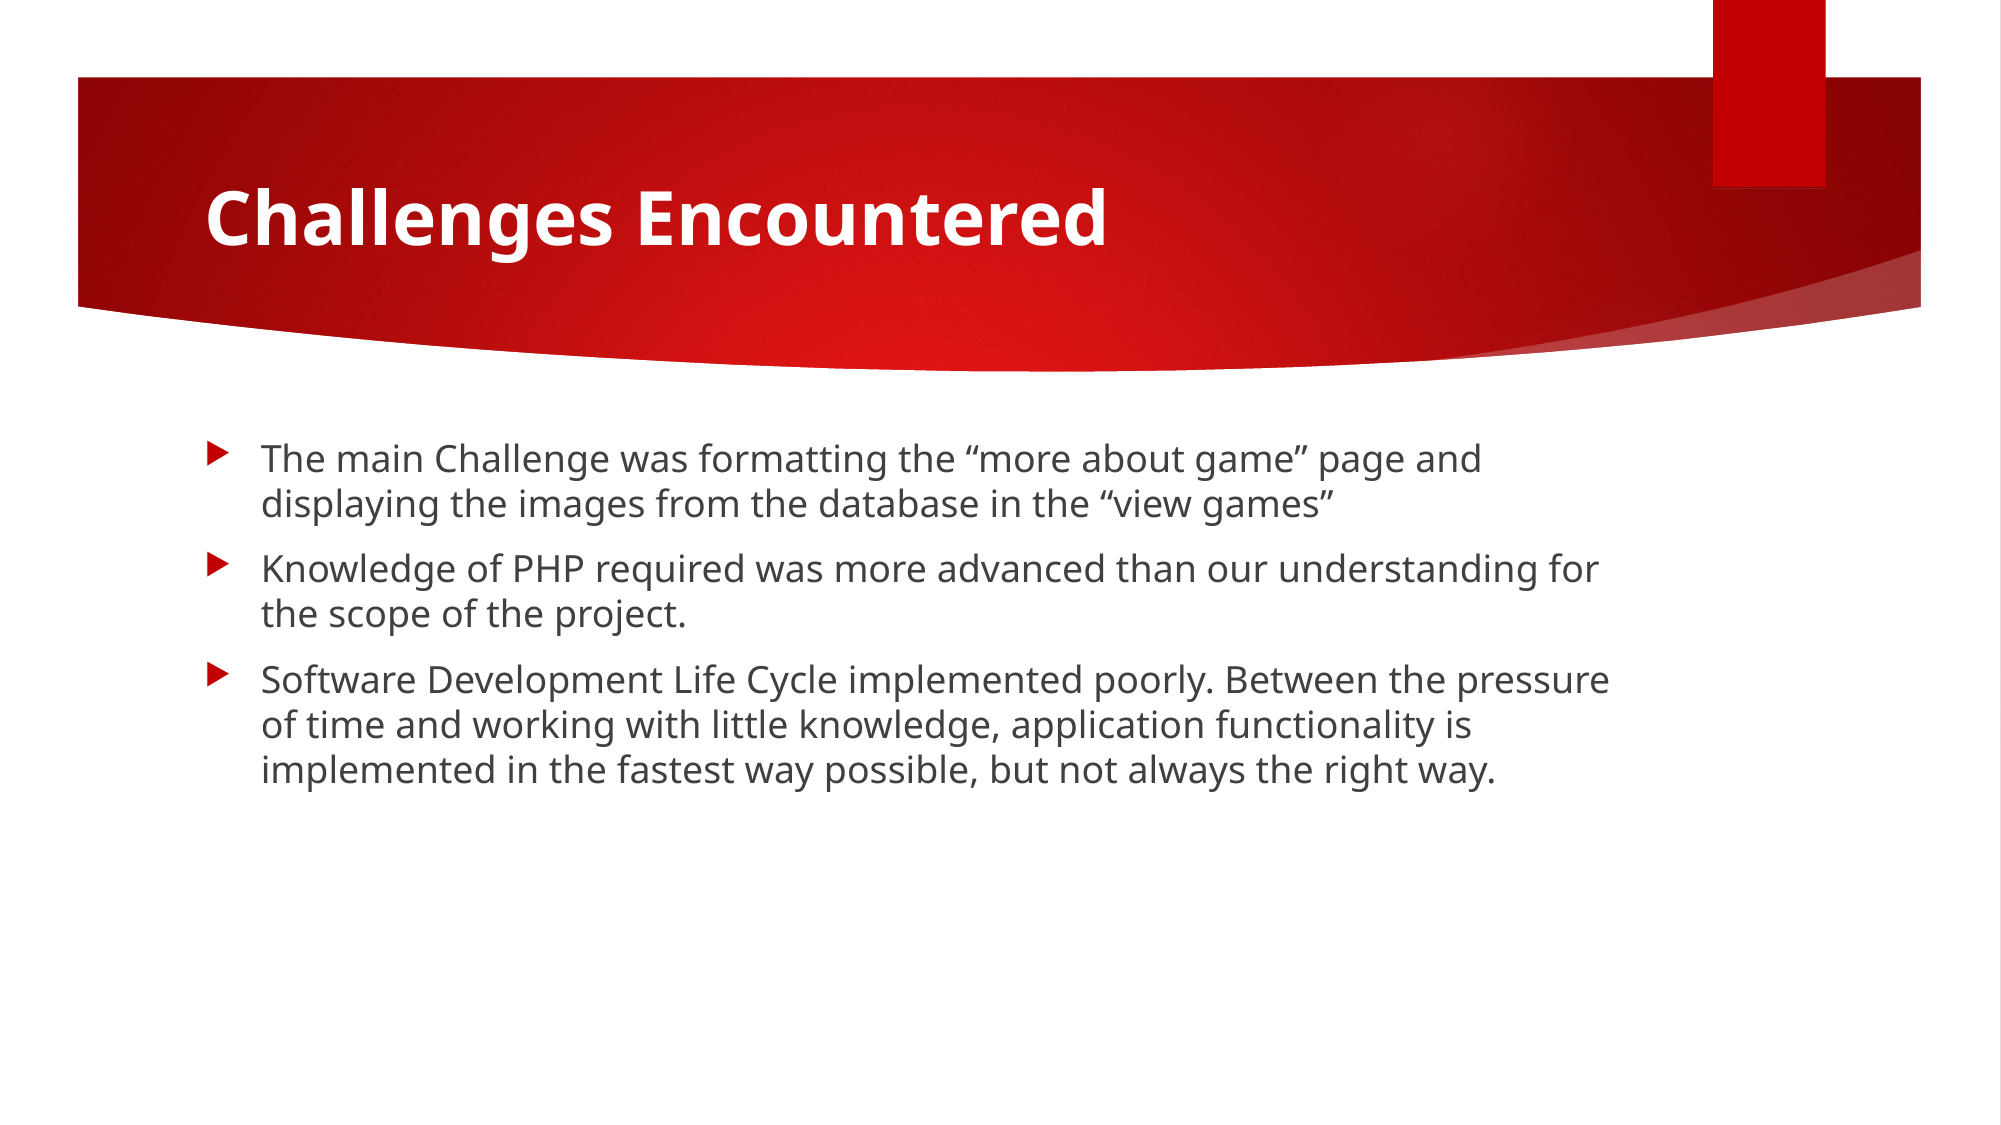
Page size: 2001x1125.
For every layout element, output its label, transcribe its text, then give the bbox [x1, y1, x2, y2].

title Challenges Encountered [189, 155, 1627, 276]
list The main Challenge was formatting the “more about game” page and displaying the images from the database in the “view games” Knowledge of PHP required was more advanced than our understanding for the scope of the project. Software Development Life Cycle implemented poorly. Between the pressure of time and working with little knowledge, application functionality is implemented in the fastest way possible, but not always the right way. [189, 427, 1627, 988]
picture [79, 78, 1920, 371]
